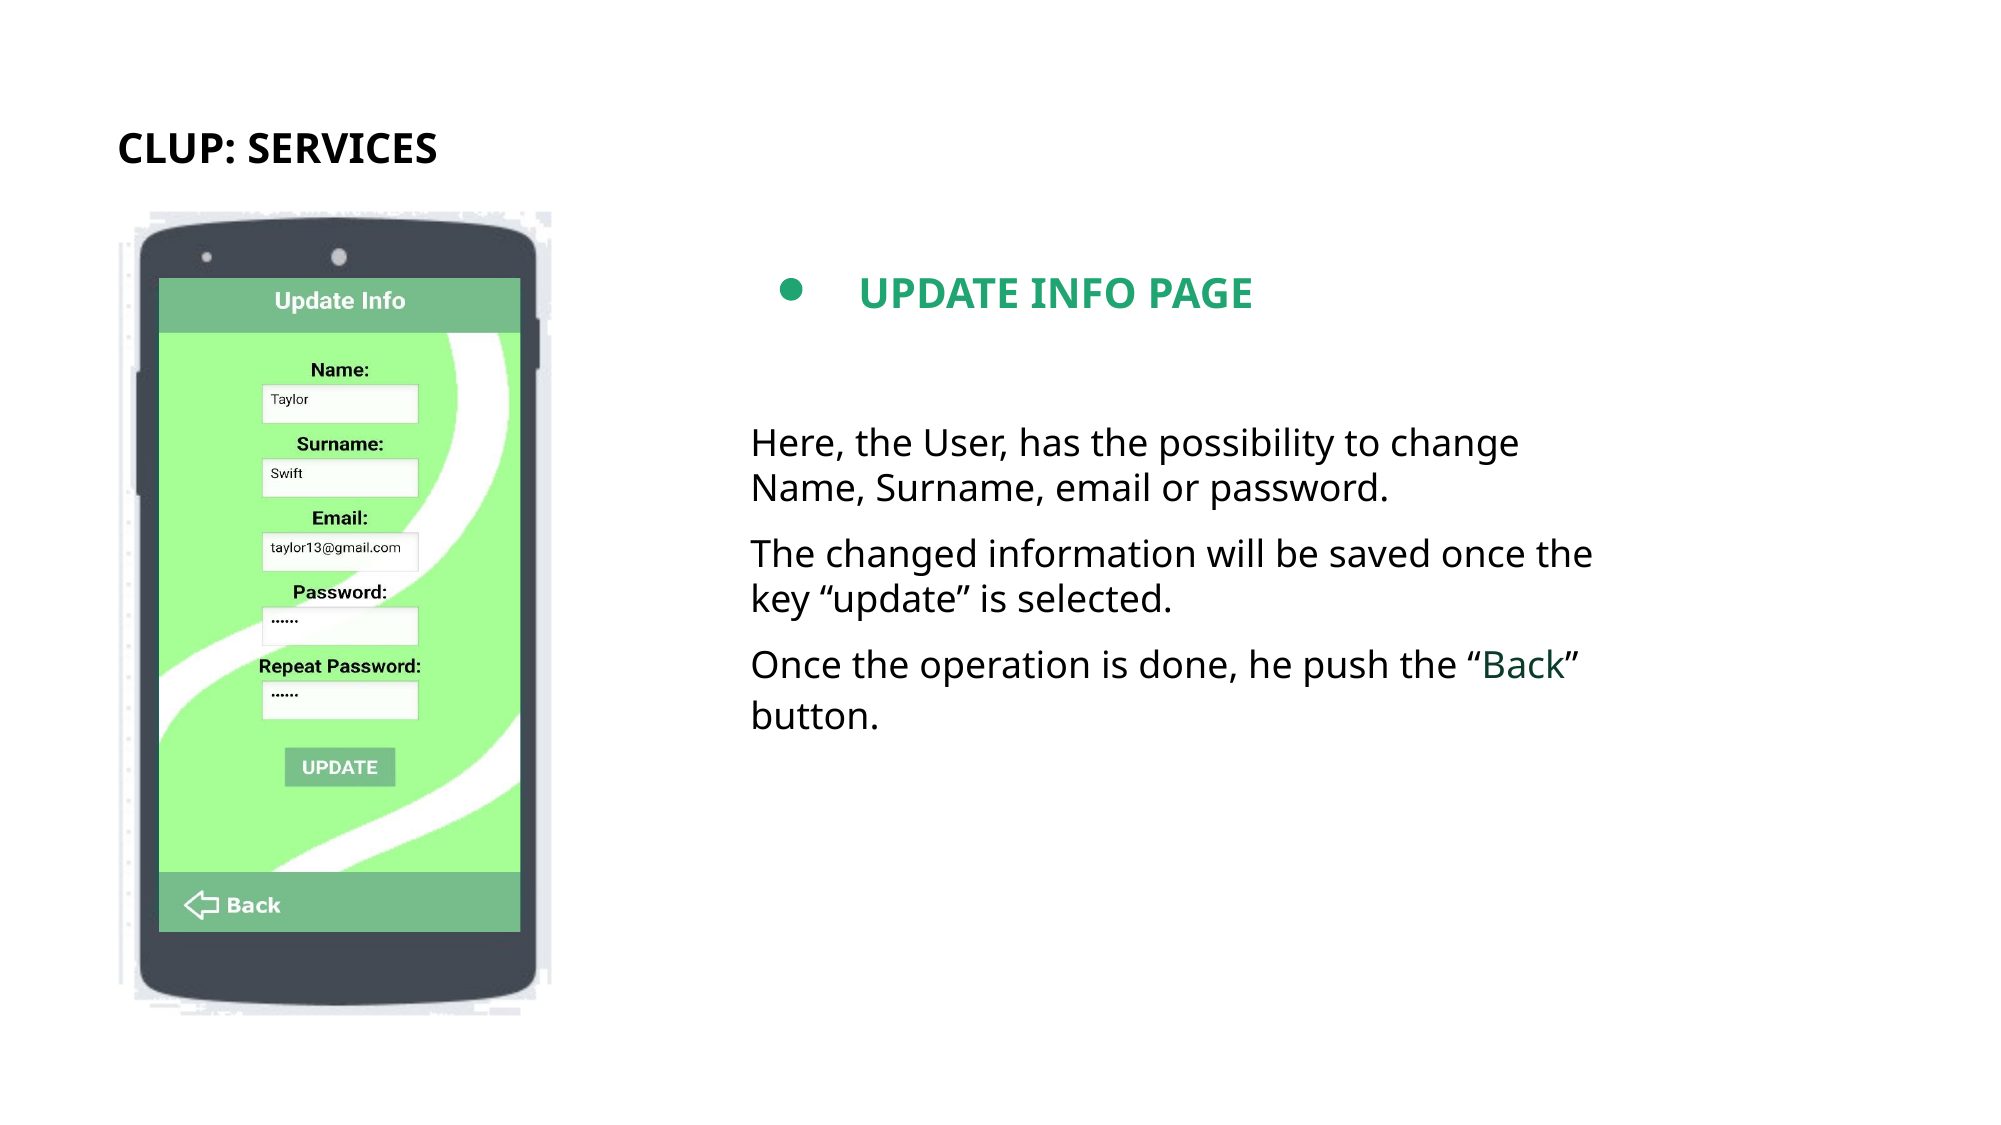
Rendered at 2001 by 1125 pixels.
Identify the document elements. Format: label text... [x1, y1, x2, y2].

text_box UPDATE INFO PAGE [843, 264, 1274, 315]
text_box [779, 278, 803, 301]
picture [83, 181, 593, 1047]
title CLUP: SERVICES [102, 118, 1056, 230]
text_box Here, the User, has the possibility to change Name, Surname, email or password. The changed information will be saved once the key “update” is selected. Once the operation is done, he push the “Back” button. [735, 411, 1658, 818]
